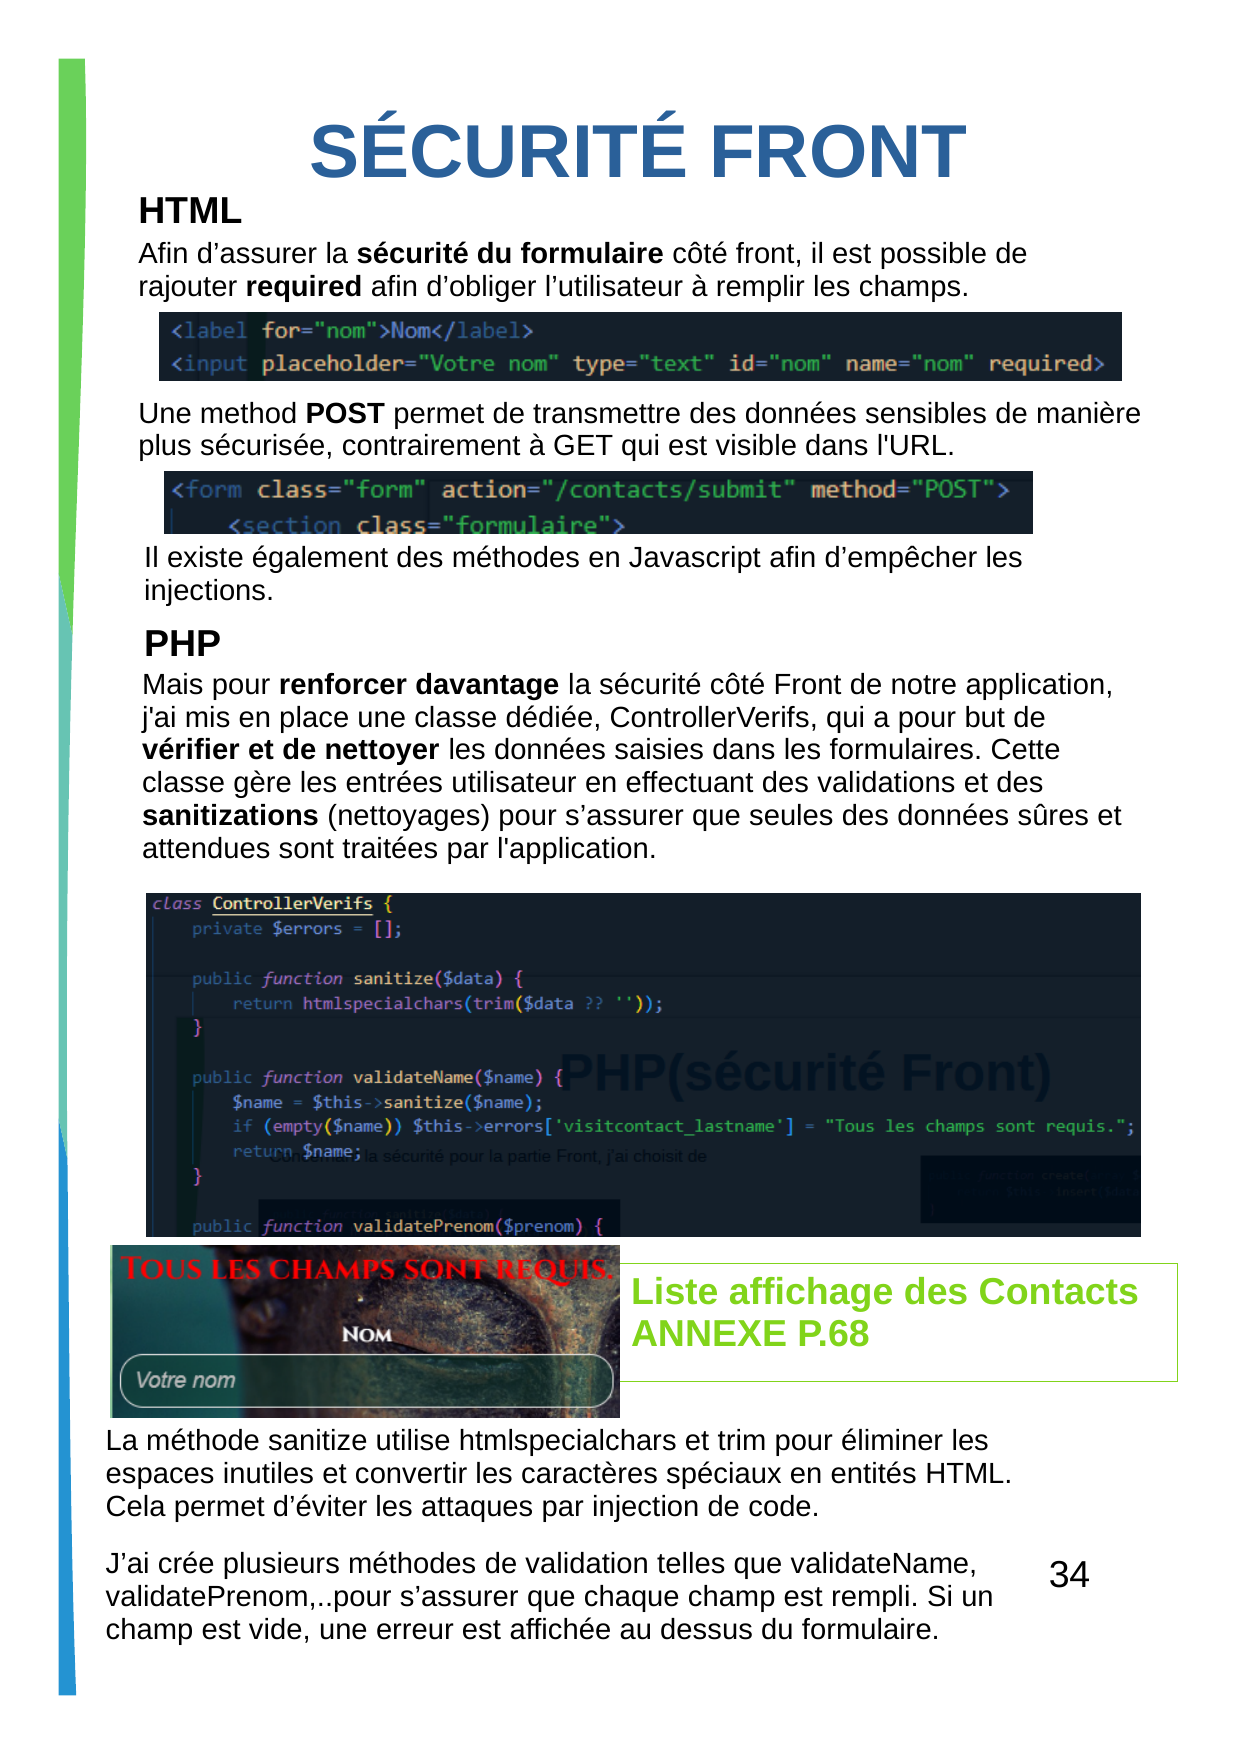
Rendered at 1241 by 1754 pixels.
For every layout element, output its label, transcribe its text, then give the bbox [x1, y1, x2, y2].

picture [110, 1245, 620, 1418]
text_box Il existe également des méthodes en Javascript afin d’empêcher les injections. [129, 533, 1104, 614]
text_box Mais pour renforcer davantage la sécurité côté Front de notre application, j'ai mis en place une classe dédiée, ControllerVerifs, qui a pour but de vérifier et de nettoyer les données saisies dans les formulaires. Cette classe gère les entrées utilisateur en effectuant des validations et des sanitizations (nettoyages) pour s’assurer que seules des données sûres et attendues sont traitées par l'application. [127, 660, 1141, 876]
picture [146, 893, 1141, 1238]
text_box Une method POST permet de transmettre des données sensibles de manière plus sécurisée, contrairement à GET qui est visible dans l'URL. [123, 389, 1175, 503]
text_box Liste affichage des Contacts ANNEXE P.68 [620, 1263, 1178, 1382]
text_box Afin d’assurer la sécurité du formulaire côté front, il est possible de rajouter required afin d’obliger l’utilisateur à remplir les champs. [123, 229, 1122, 319]
picture [159, 319, 1122, 381]
text_box La méthode sanitize utilise htmlspecialchars et trim pour éliminer les espaces inutiles et convertir les caractères spéciaux en entités HTML. Cela permet d’éviter les attaques par injection de code. J’ai crée plusieurs méthodes de validation telles que validateName, validatePrenom,..pour s’assurer que chaque champ est rempli. Si un champ est vide, une erreur est affichée au dessus du formulaire. [90, 1417, 1079, 1676]
text_box <numéro> [1079, 1545, 1235, 1670]
text_box HTML [123, 182, 272, 229]
text_box SÉCURITÉ FRONT [294, 101, 1063, 229]
picture [164, 503, 1033, 534]
text_box PHP [129, 615, 278, 673]
